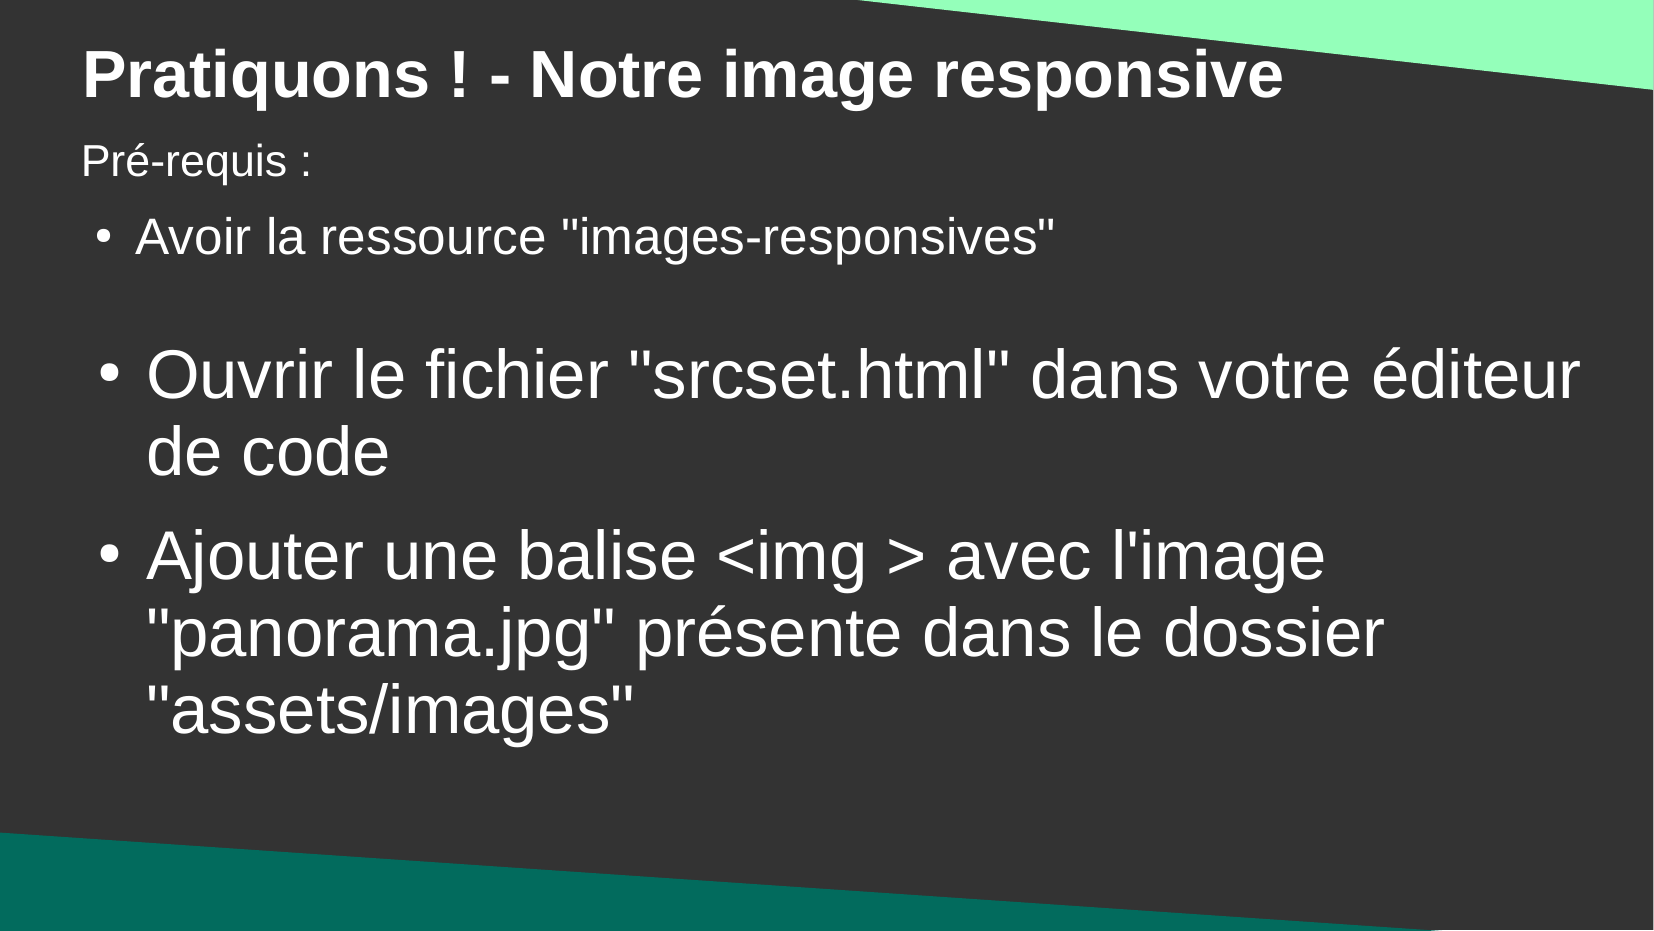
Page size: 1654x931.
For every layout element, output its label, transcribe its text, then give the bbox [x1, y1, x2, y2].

title Pratiquons ! - Notre image responsive [82, 37, 1571, 114]
list Pré-requis : Avoir la ressource "images-responsives" [80, 135, 1620, 266]
text_box [857, 0, 1654, 90]
list Ouvrir le fichier "srcset.html" dans votre éditeur de code Ajouter une balise <img > avec l'image "panorama.jpg" présente dans le dossier "assets/images" [80, 335, 1605, 753]
